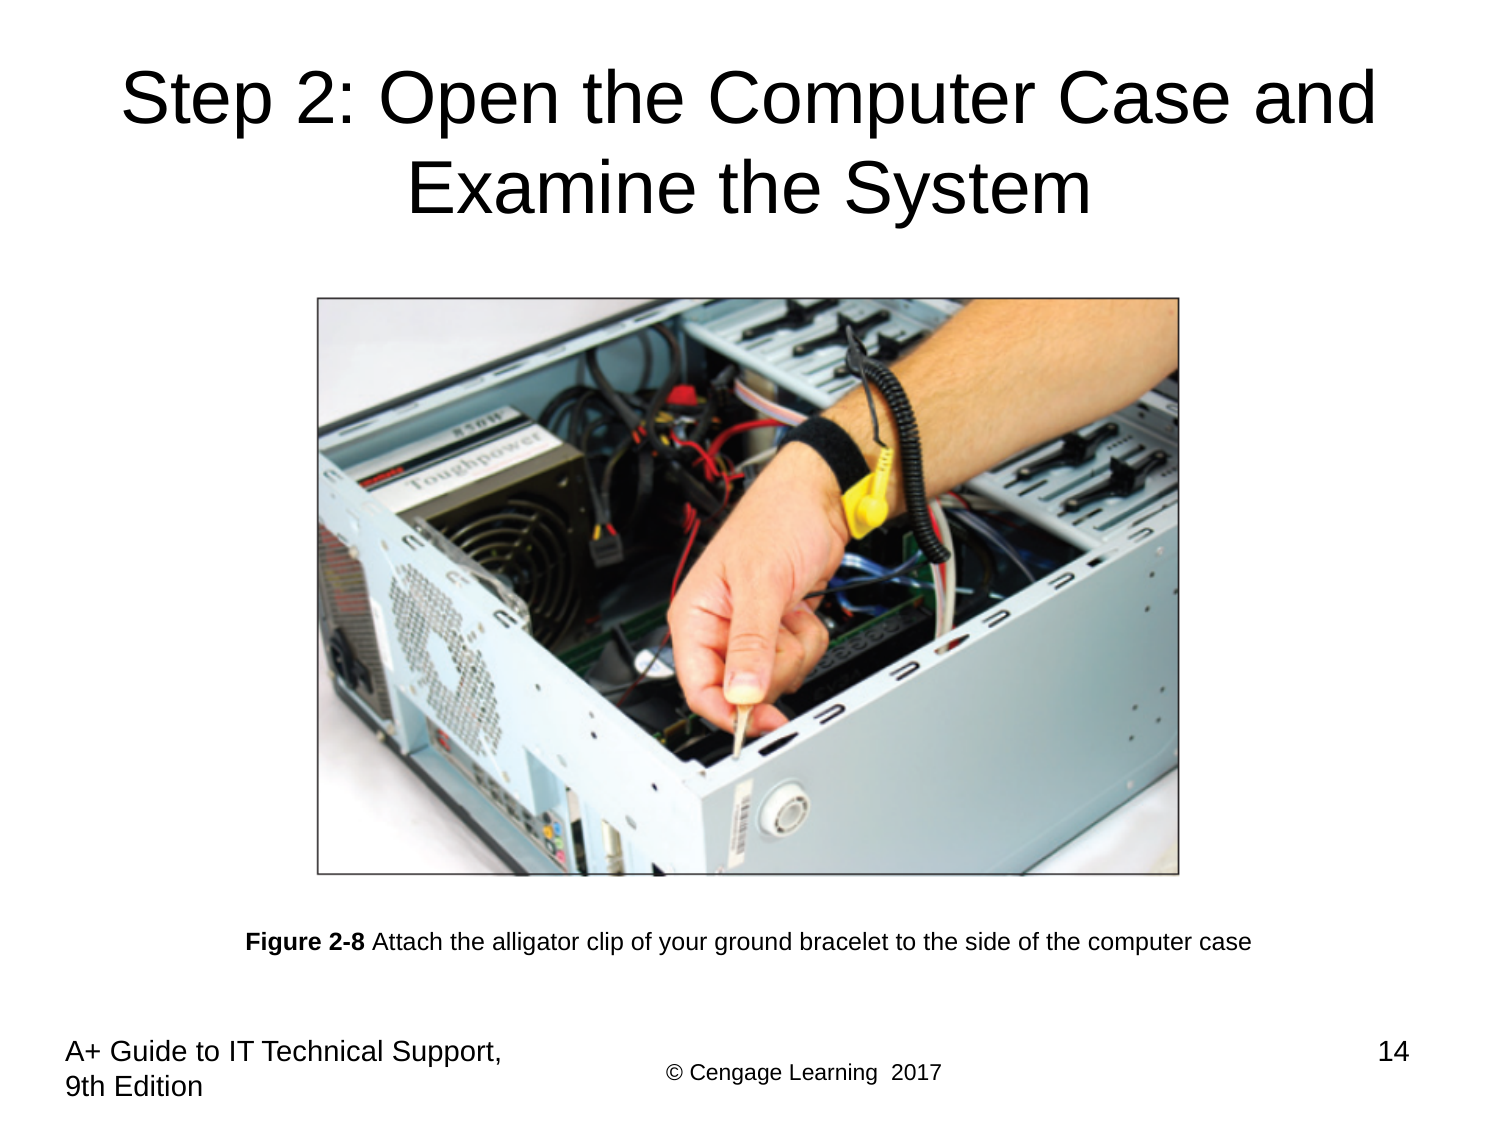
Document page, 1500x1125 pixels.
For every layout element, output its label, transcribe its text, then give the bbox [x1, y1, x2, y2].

picture [311, 290, 1189, 883]
title Step 2: Open the Computer Case and Examine the System [75, 45, 1425, 233]
footer A+ Guide to IT Technical Support, 9th Edition [50, 1025, 550, 1104]
slide_number <number> [1074, 1024, 1425, 1103]
text_box Figure 2-8 Attach the alligator clip of your ground bracelet to the side of the computer case [230, 918, 1270, 964]
